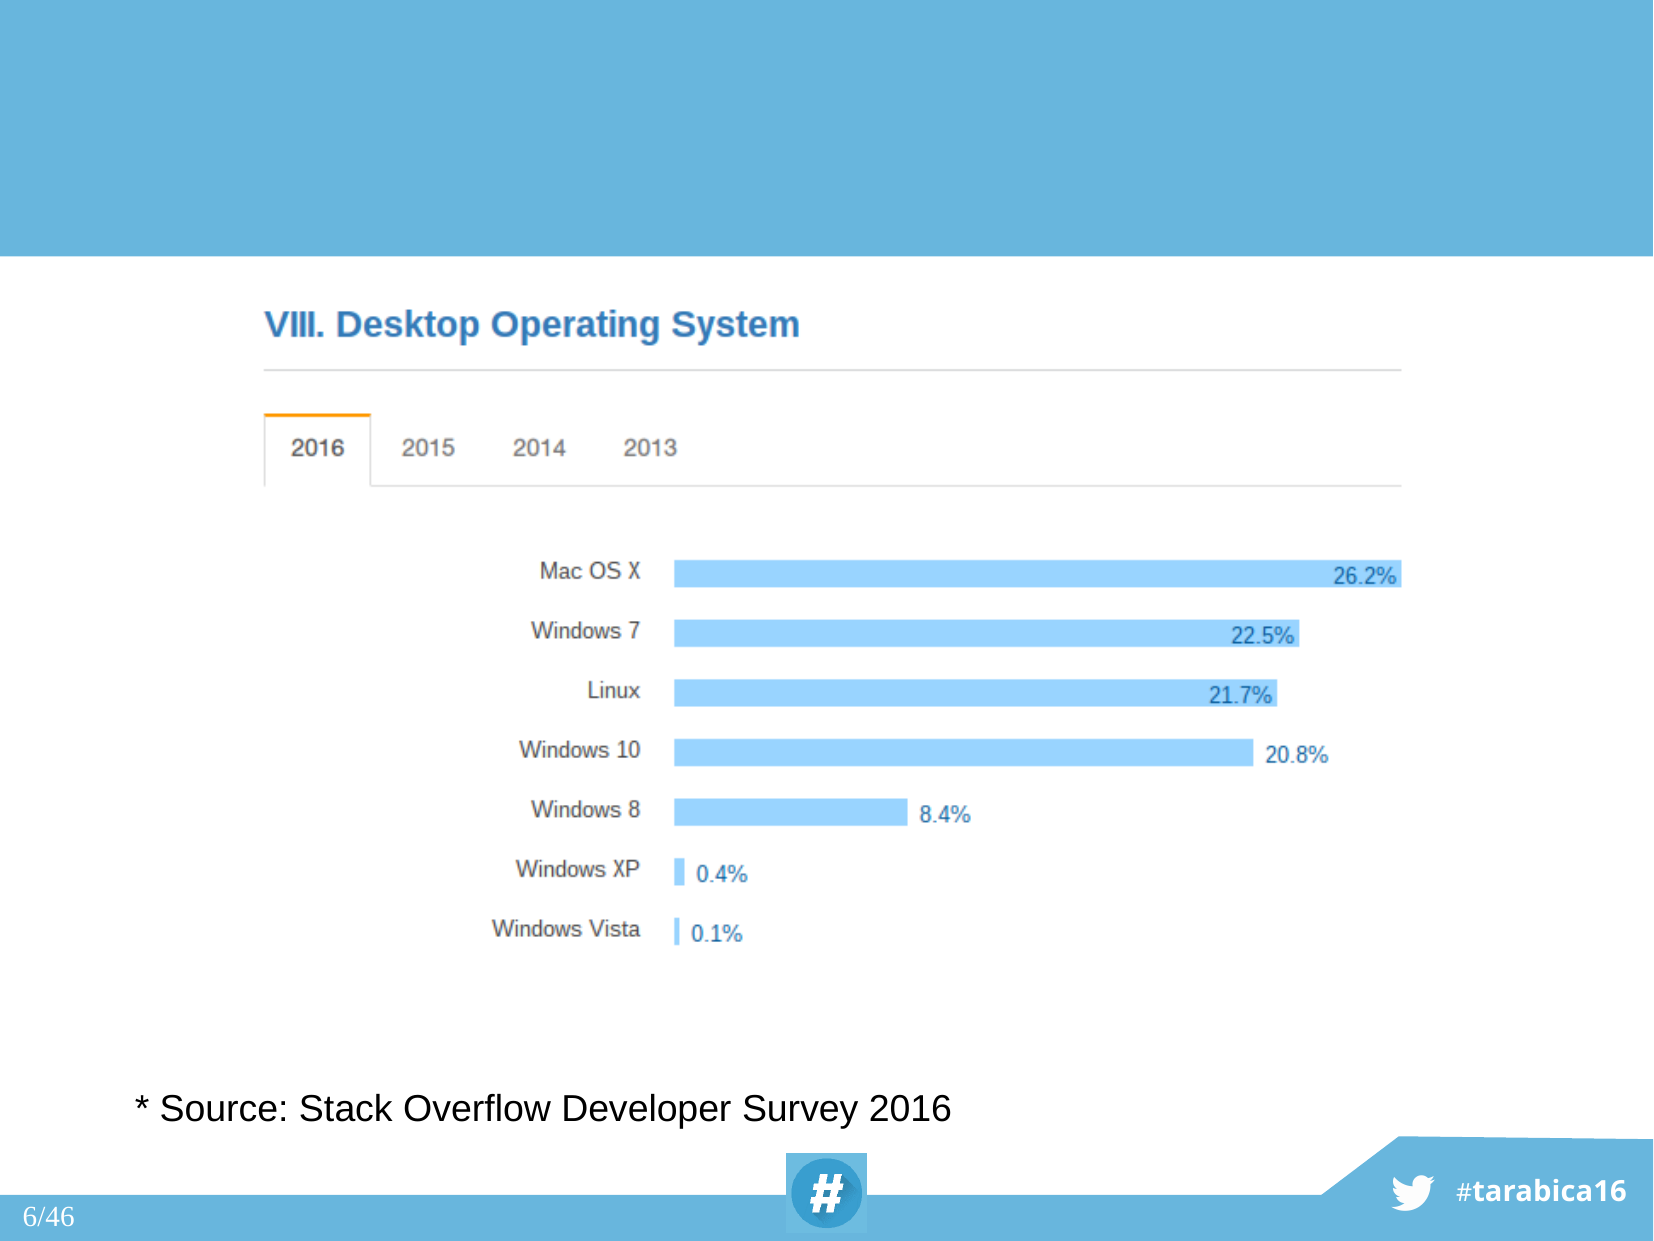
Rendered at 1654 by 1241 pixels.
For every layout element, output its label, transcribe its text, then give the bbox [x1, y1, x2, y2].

text_box * Source: Stack Overflow Developer Survey 2016 [120, 1080, 968, 1137]
picture [225, 281, 1441, 988]
picture [1378, 1158, 1448, 1228]
picture [786, 1153, 867, 1233]
